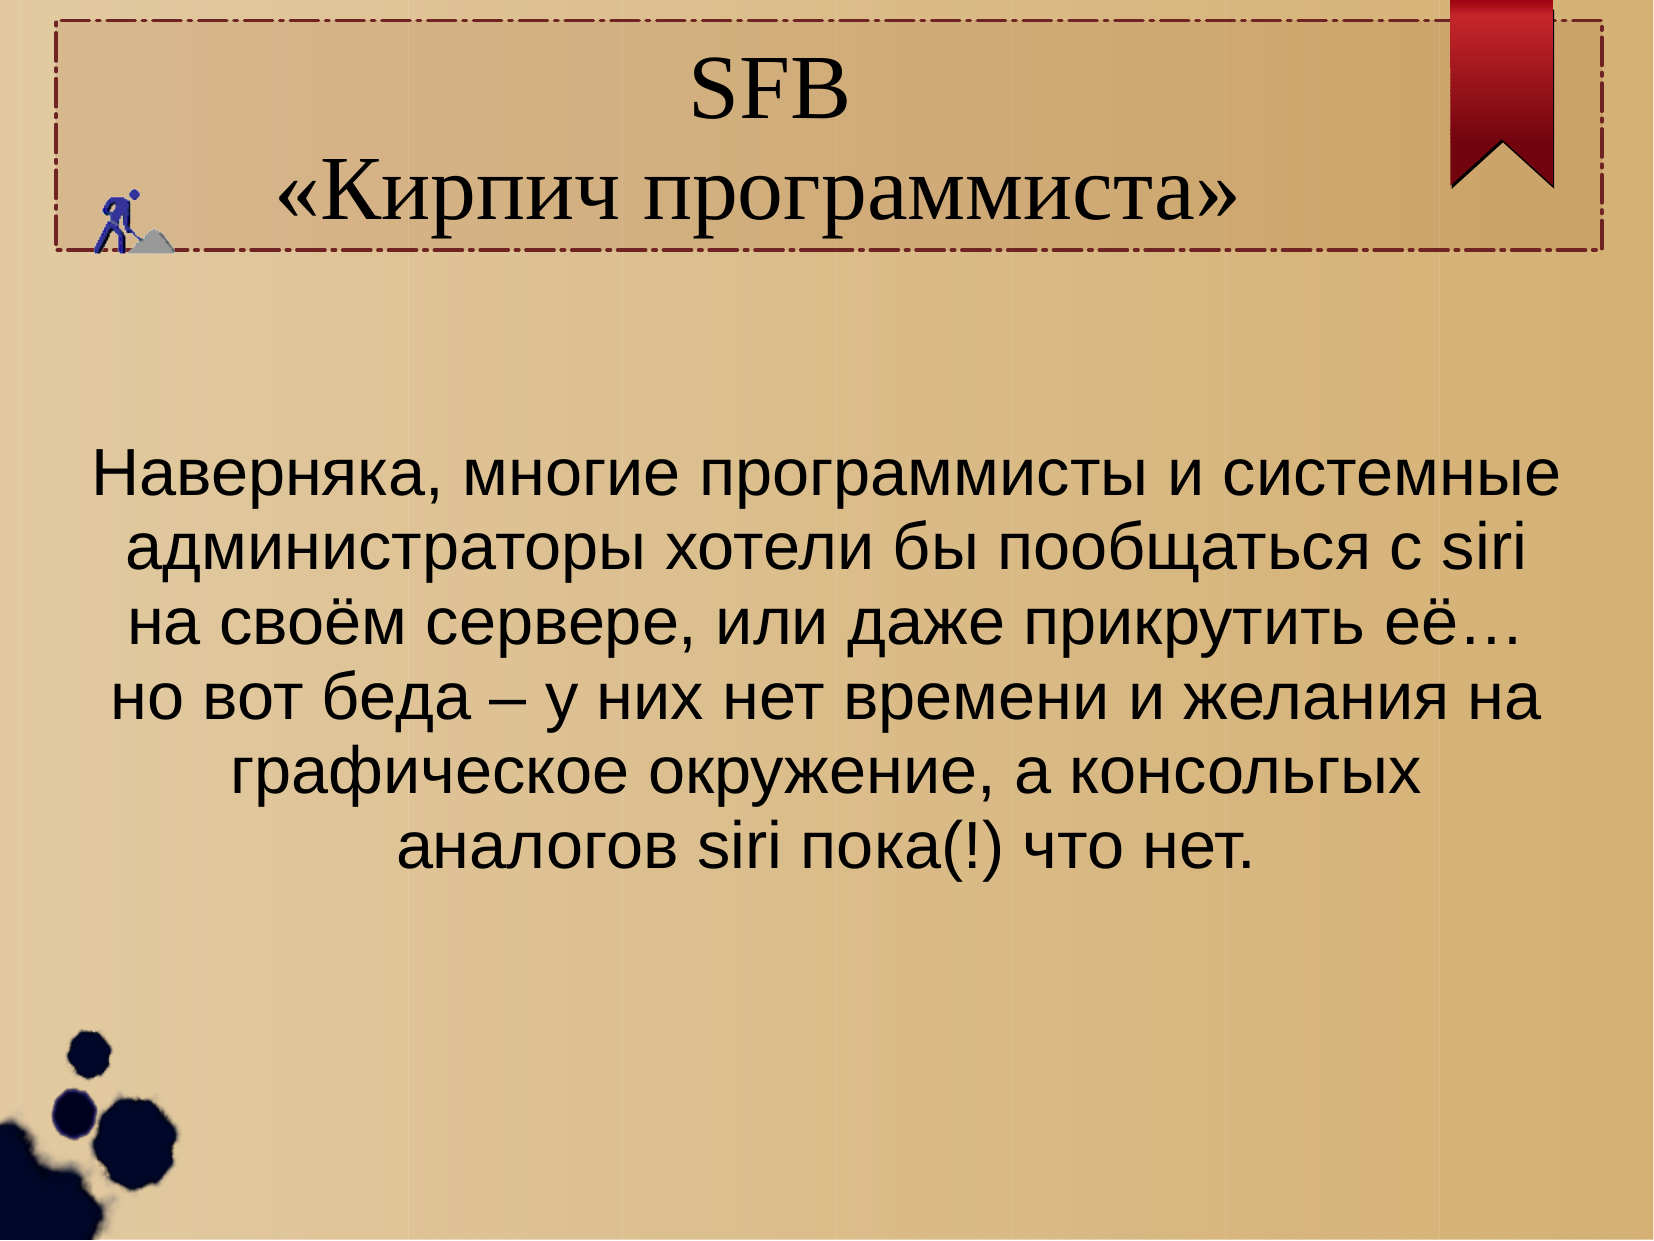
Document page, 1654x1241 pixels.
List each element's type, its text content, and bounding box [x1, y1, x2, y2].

title SFB «Кирпич программиста» [82, 36, 1412, 240]
picture [82, 183, 186, 262]
subtitle Наверняка, многие программисты и системные администраторы хотели бы пообщаться с siri на своём сервере, или даже прикрутить её… но вот беда – у них нет времени и желания на графическое окружение, а консольгых аналогов siri пока(!) что нет. [82, 299, 1571, 1019]
